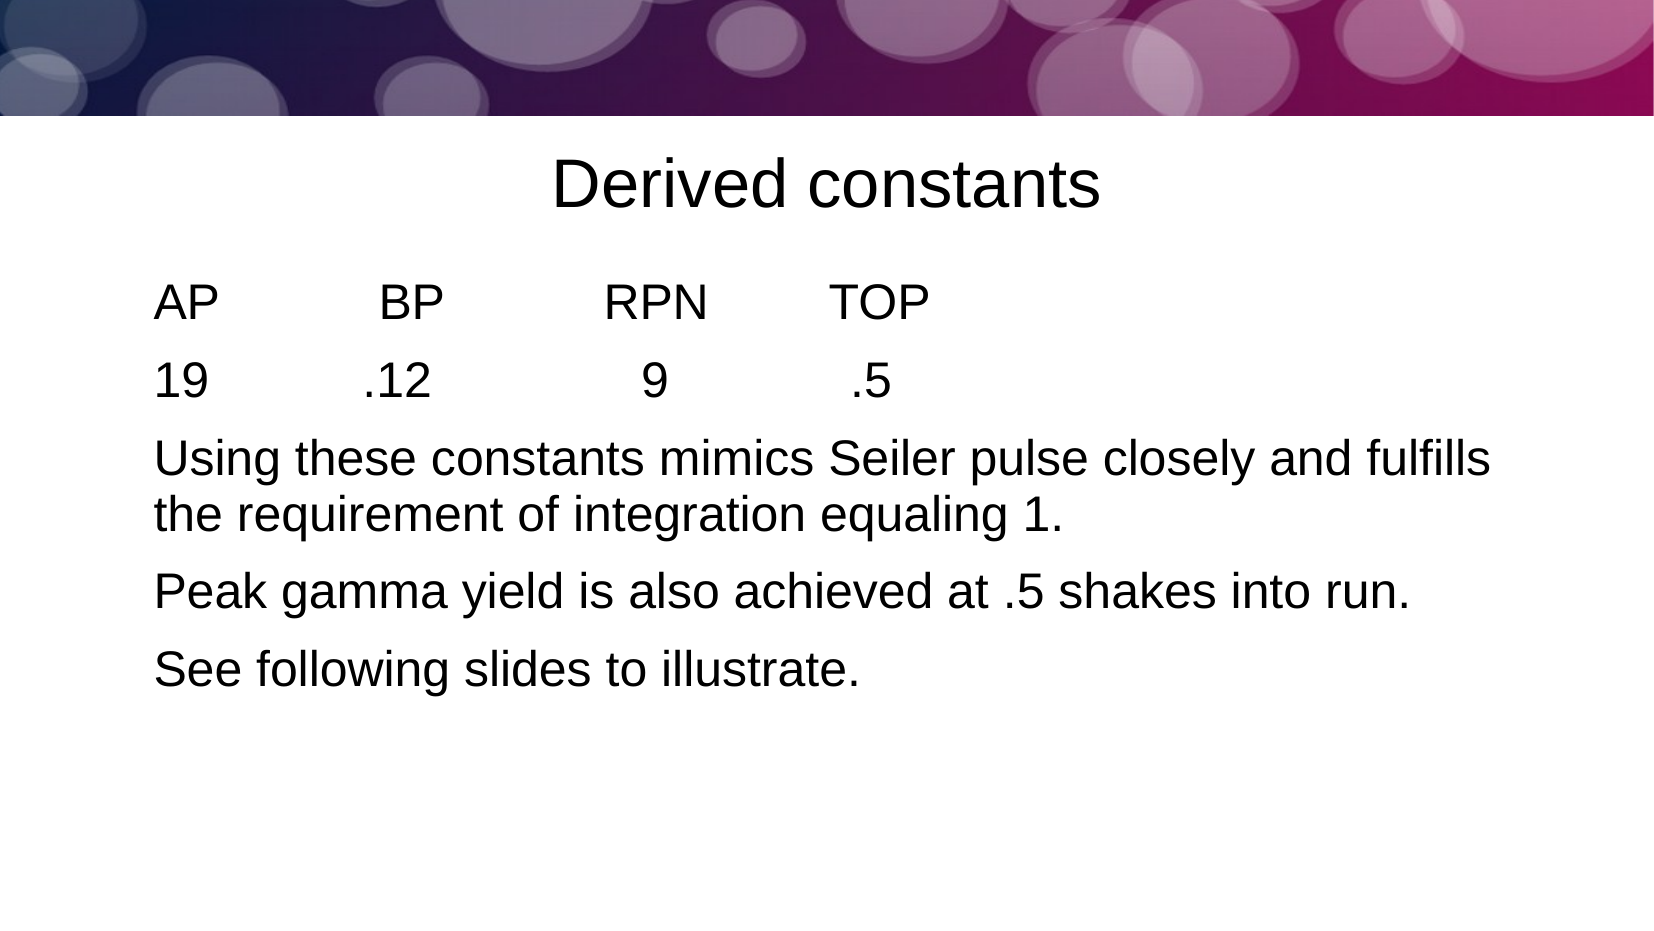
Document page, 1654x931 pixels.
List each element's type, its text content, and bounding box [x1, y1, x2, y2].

title Derived constants [82, 119, 1571, 249]
picture [0, 0, 1654, 116]
list AP BP RPN TOP 19 .12 9 .5 Using these constants mimics Seiler pulse closely and fulfills the requirement of integration equaling 1. Peak gamma yield is also achieved at .5 shakes into run. See following slides to illustrate. [82, 274, 1571, 815]
